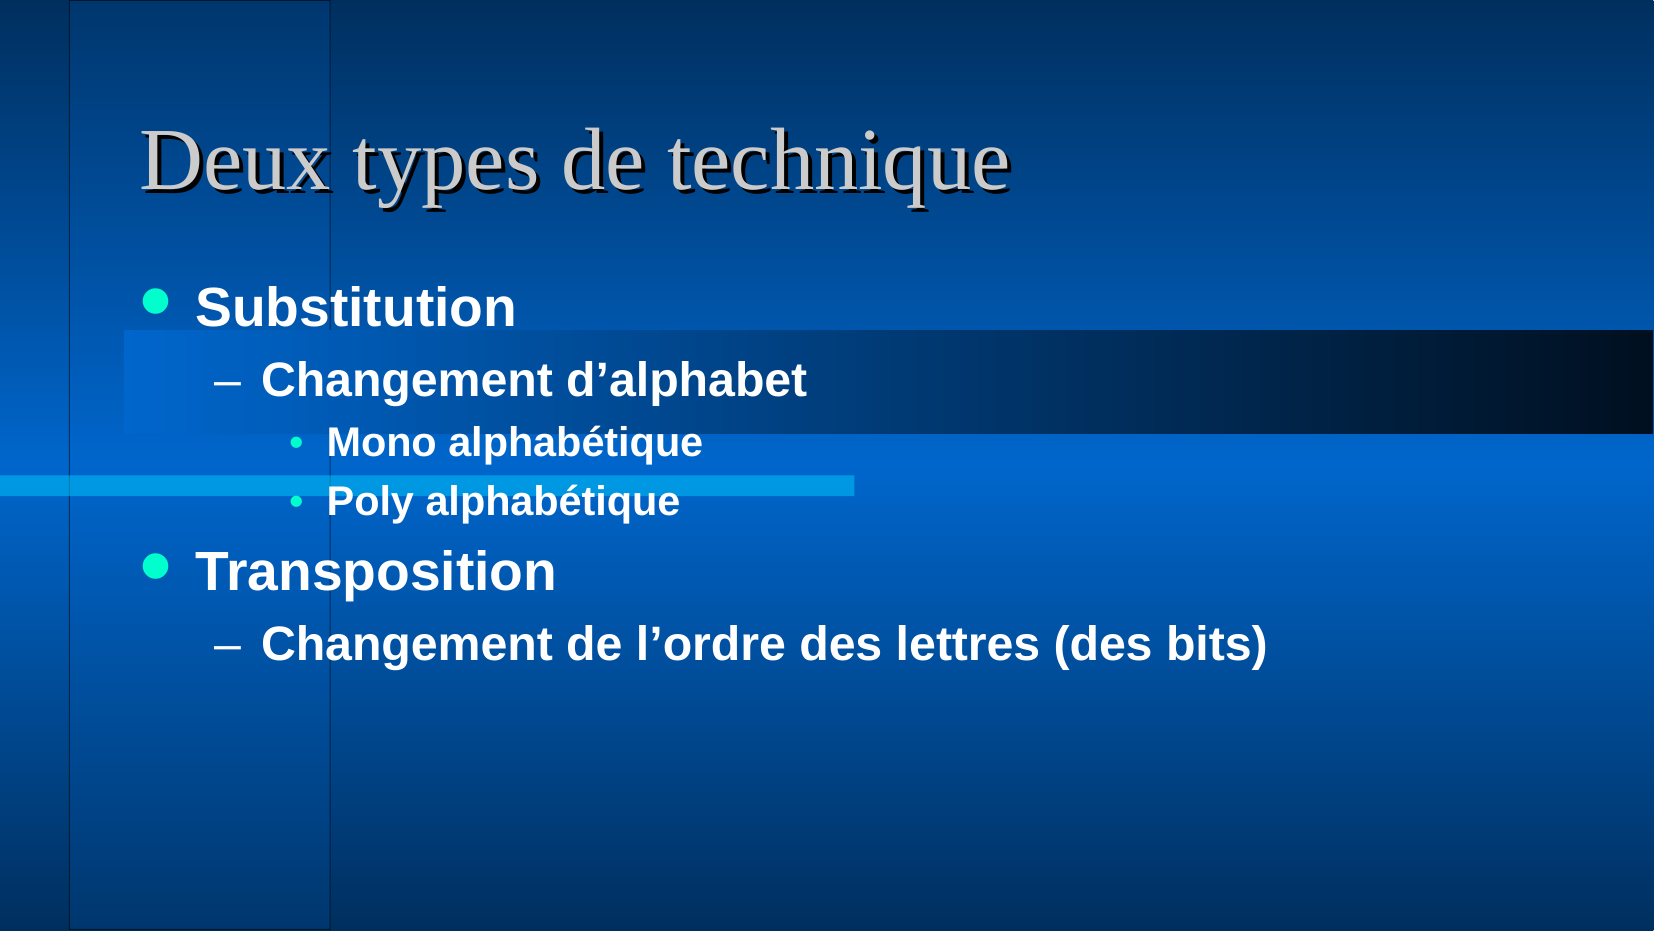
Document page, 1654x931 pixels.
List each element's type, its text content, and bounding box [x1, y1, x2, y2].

list Substitution Changement d’alphabet Mono alphabétique Poly alphabétique Transposition Changement de l’ordre des lettres (des bits) [124, 268, 1530, 827]
title Deux types de technique [124, 82, 1530, 238]
